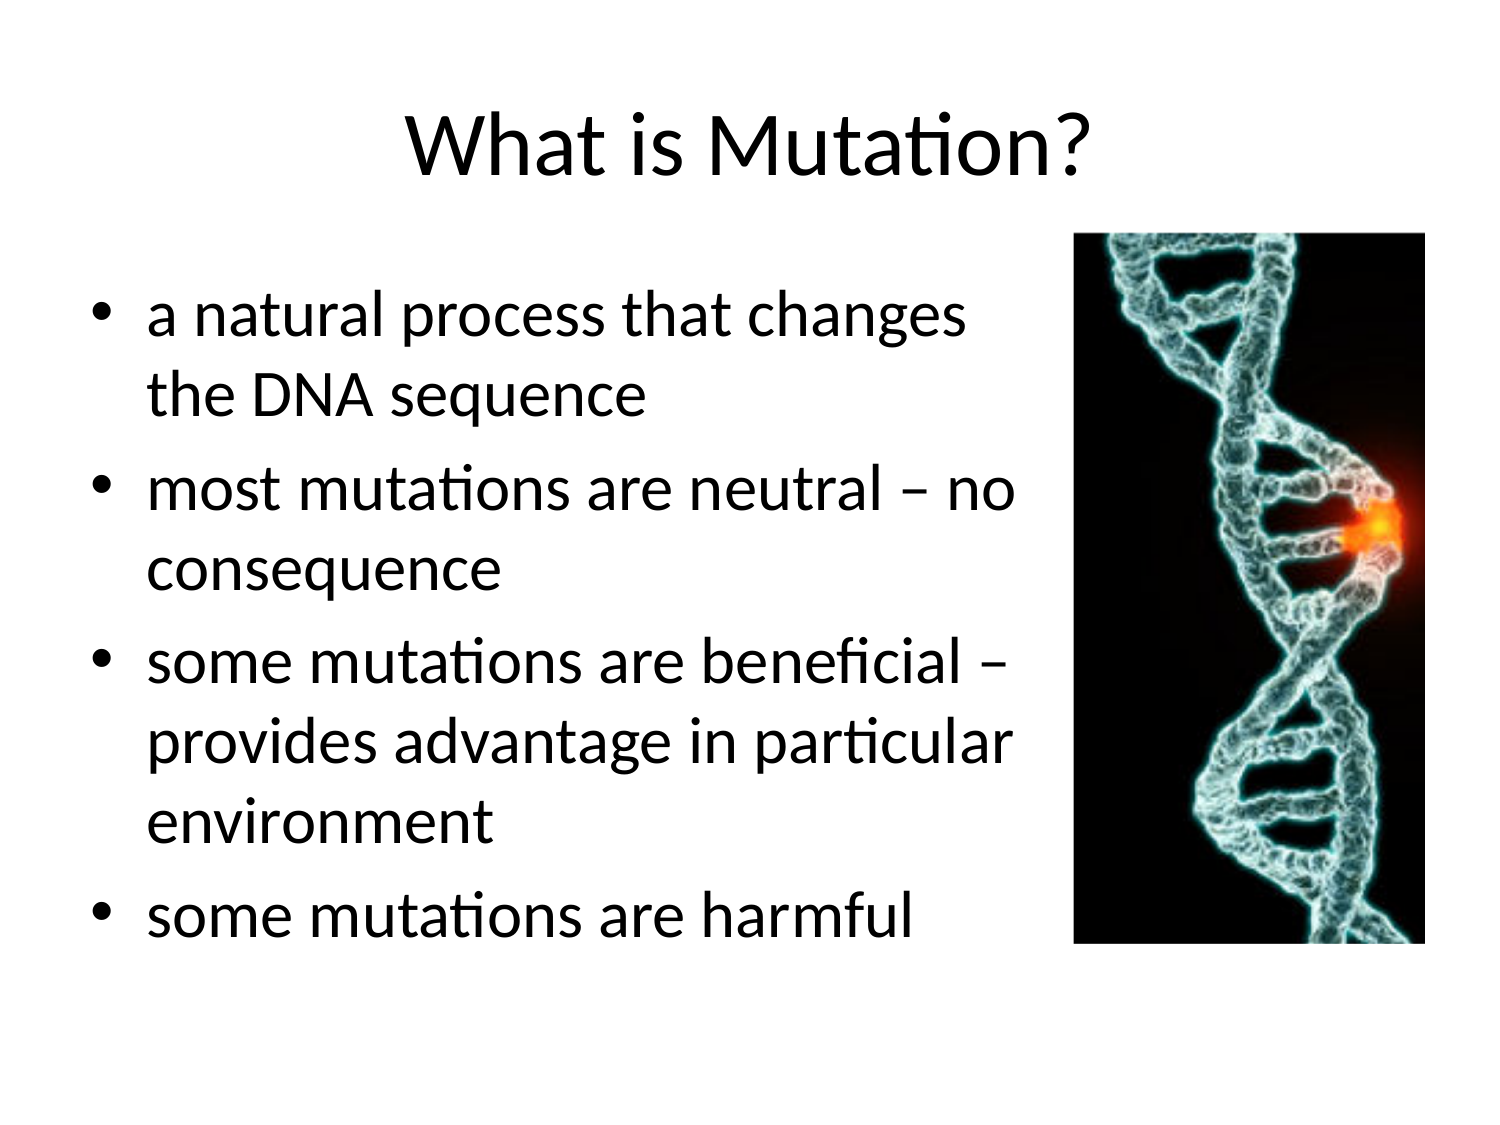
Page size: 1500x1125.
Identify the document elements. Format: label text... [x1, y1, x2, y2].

picture [1073, 232, 1426, 944]
list a natural process that changes the DNA sequence most mutations are neutral – no consequence some mutations are beneficial – provides advantage in particular environment some mutations are harmful [75, 262, 1045, 1005]
title What is Mutation? [75, 45, 1425, 233]
